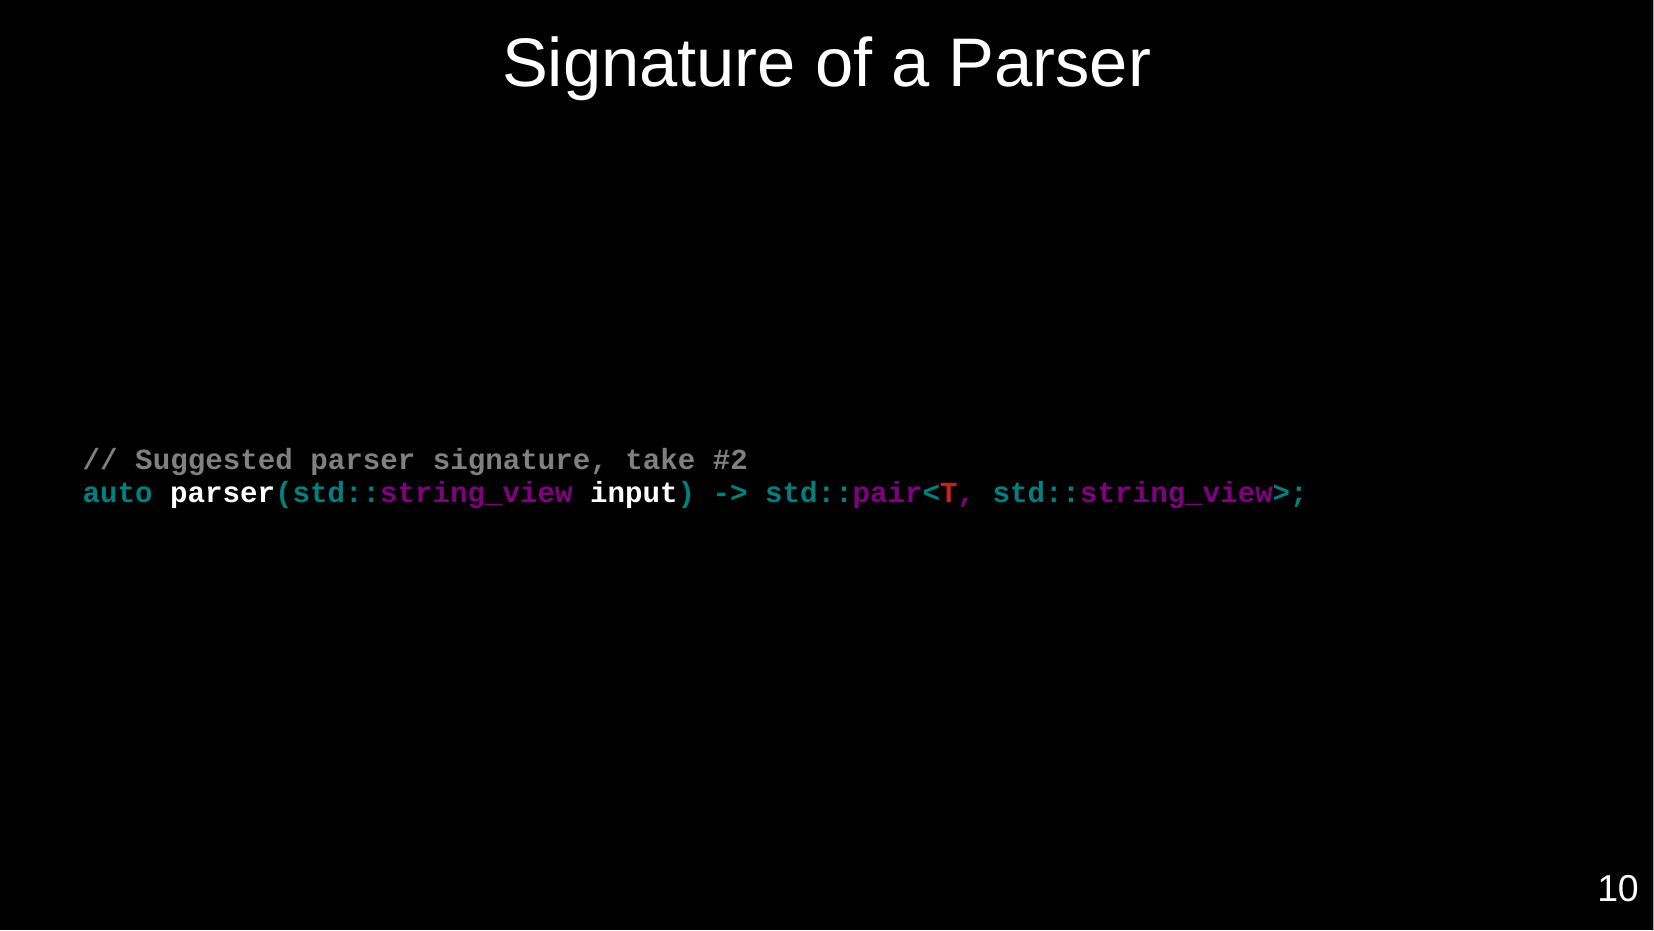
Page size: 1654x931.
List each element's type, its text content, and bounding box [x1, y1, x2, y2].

title Signature of a Parser [82, 4, 1571, 121]
subtitle // Suggested parser signature, take #2 auto parser(std::string_view input) -> std::pair<T, std::string_view>; [82, 241, 1571, 781]
text_box <number> [1024, 860, 1654, 931]
